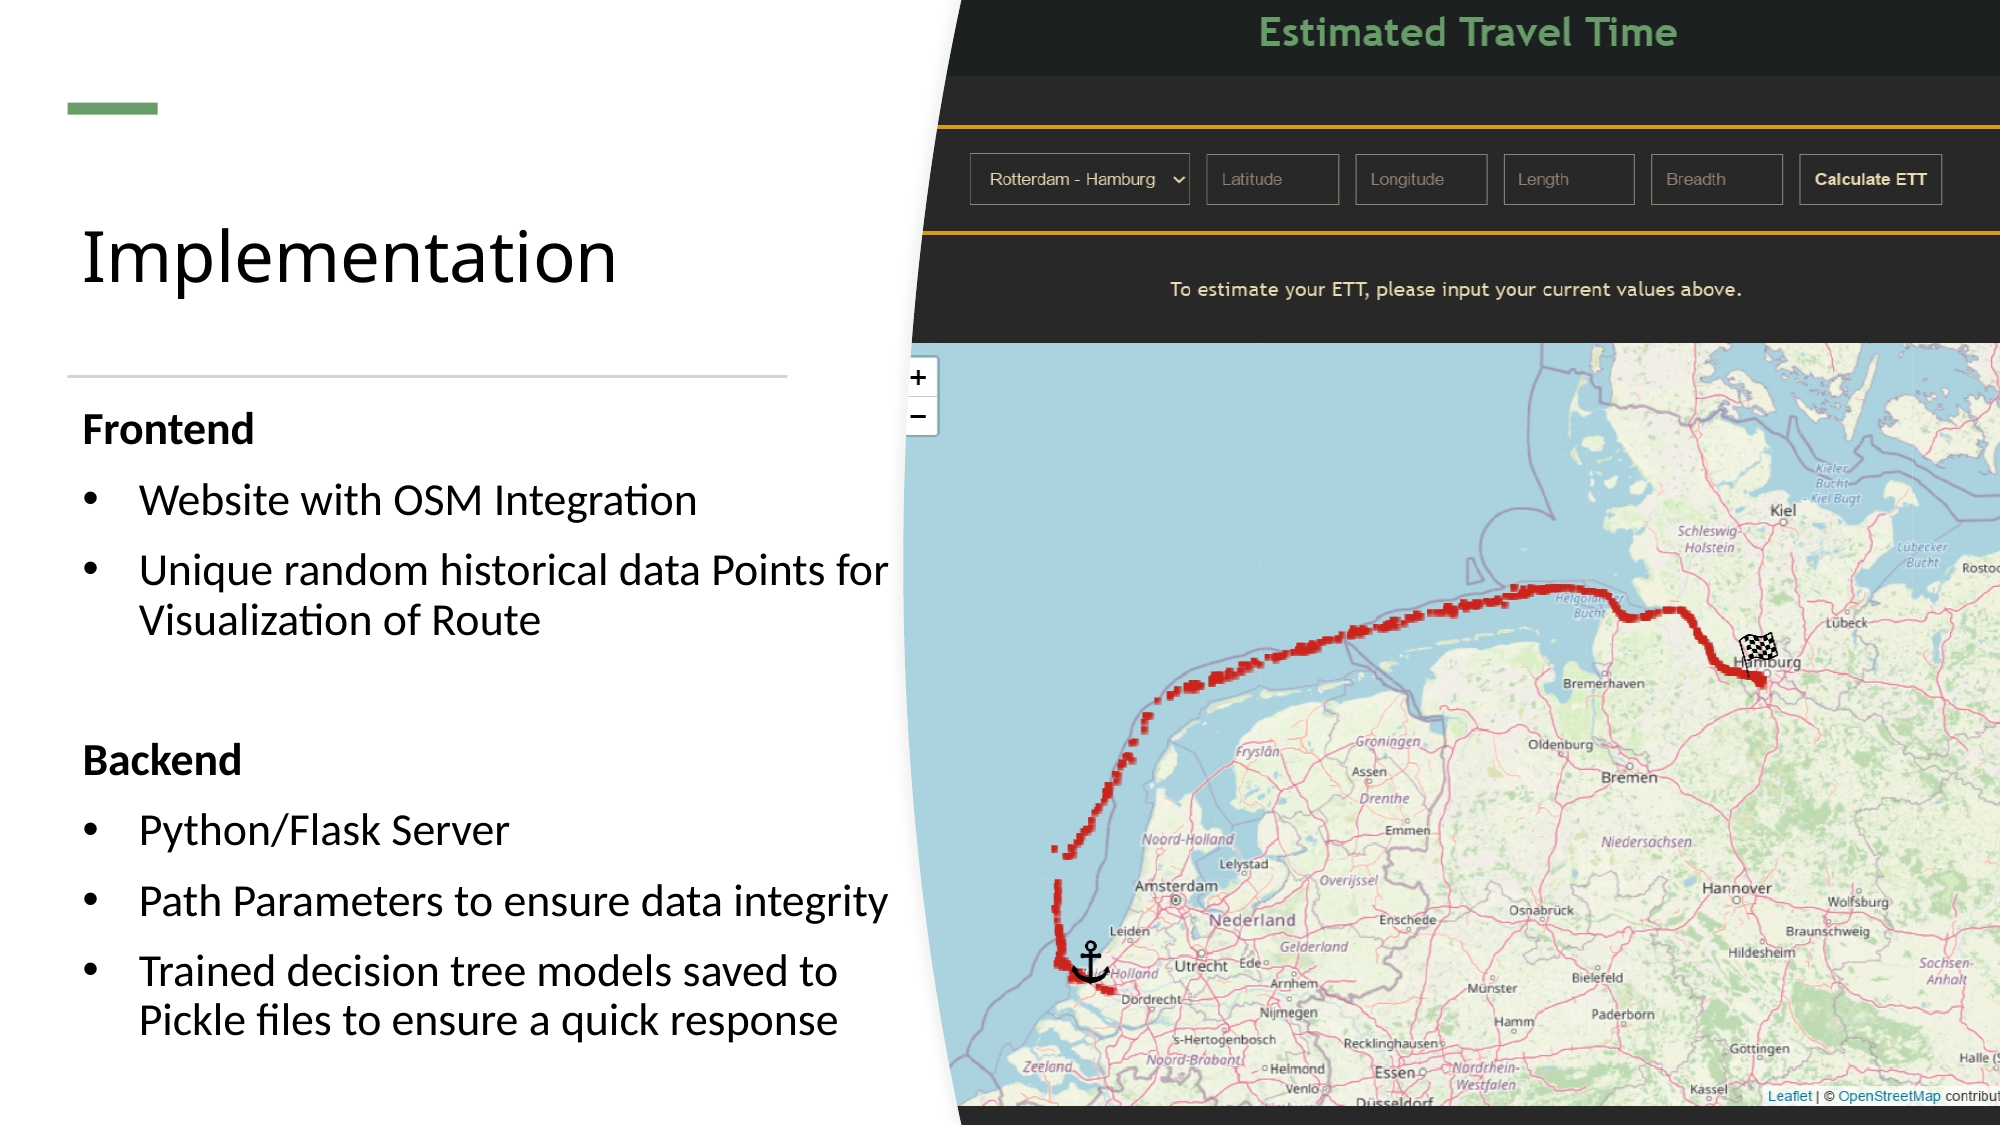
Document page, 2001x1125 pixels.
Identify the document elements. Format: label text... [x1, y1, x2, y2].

list Frontend Website with OSM Integration Unique random historical data Points for Visualization of Route Backend Python/Flask Server Path Parameters to ensure data integrity Trained decision tree models saved to Pickle files to ensure a quick response [67, 397, 920, 1111]
text_box [0, 0, 2000, 1125]
title Implementation [67, 126, 804, 305]
